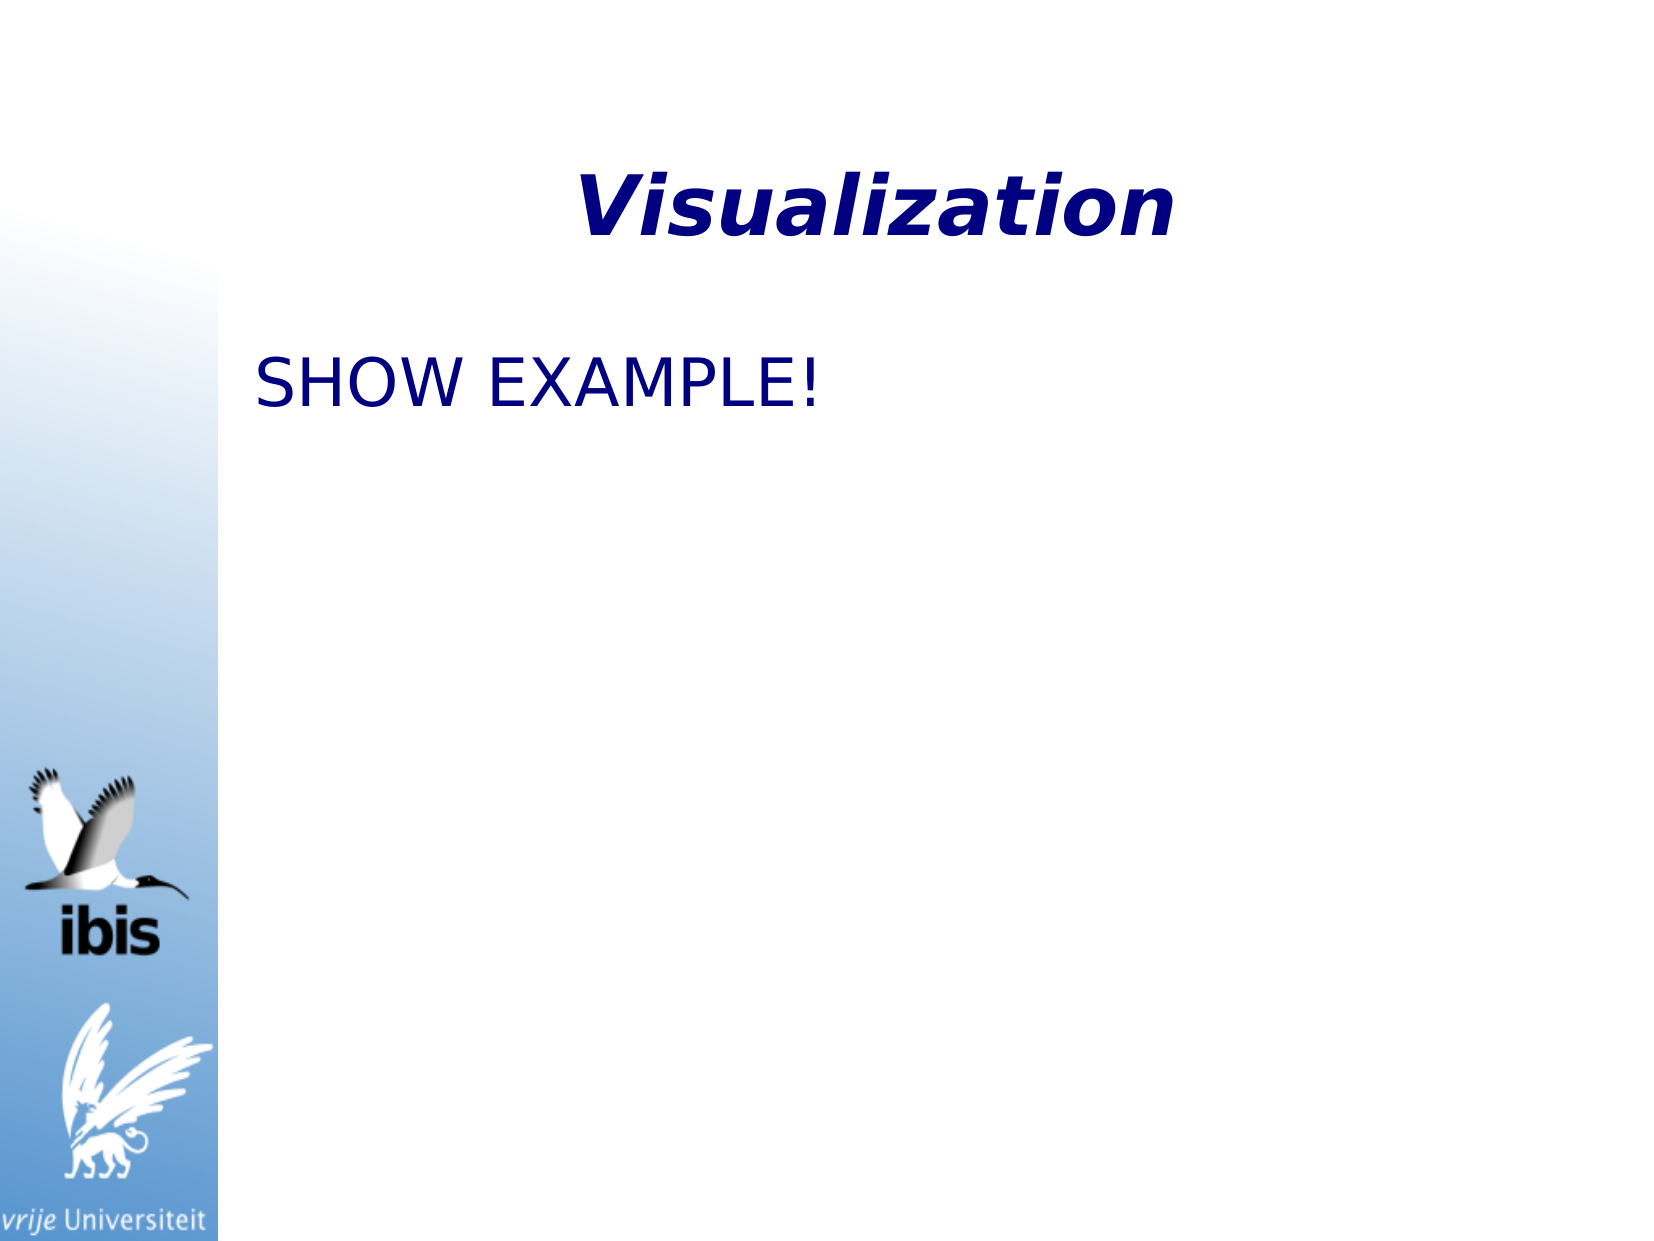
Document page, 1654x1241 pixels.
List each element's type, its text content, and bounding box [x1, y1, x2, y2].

picture [0, 0, 218, 1241]
title Visualization [219, 102, 1534, 311]
list SHOW EXAMPLE! [236, 344, 1534, 1196]
